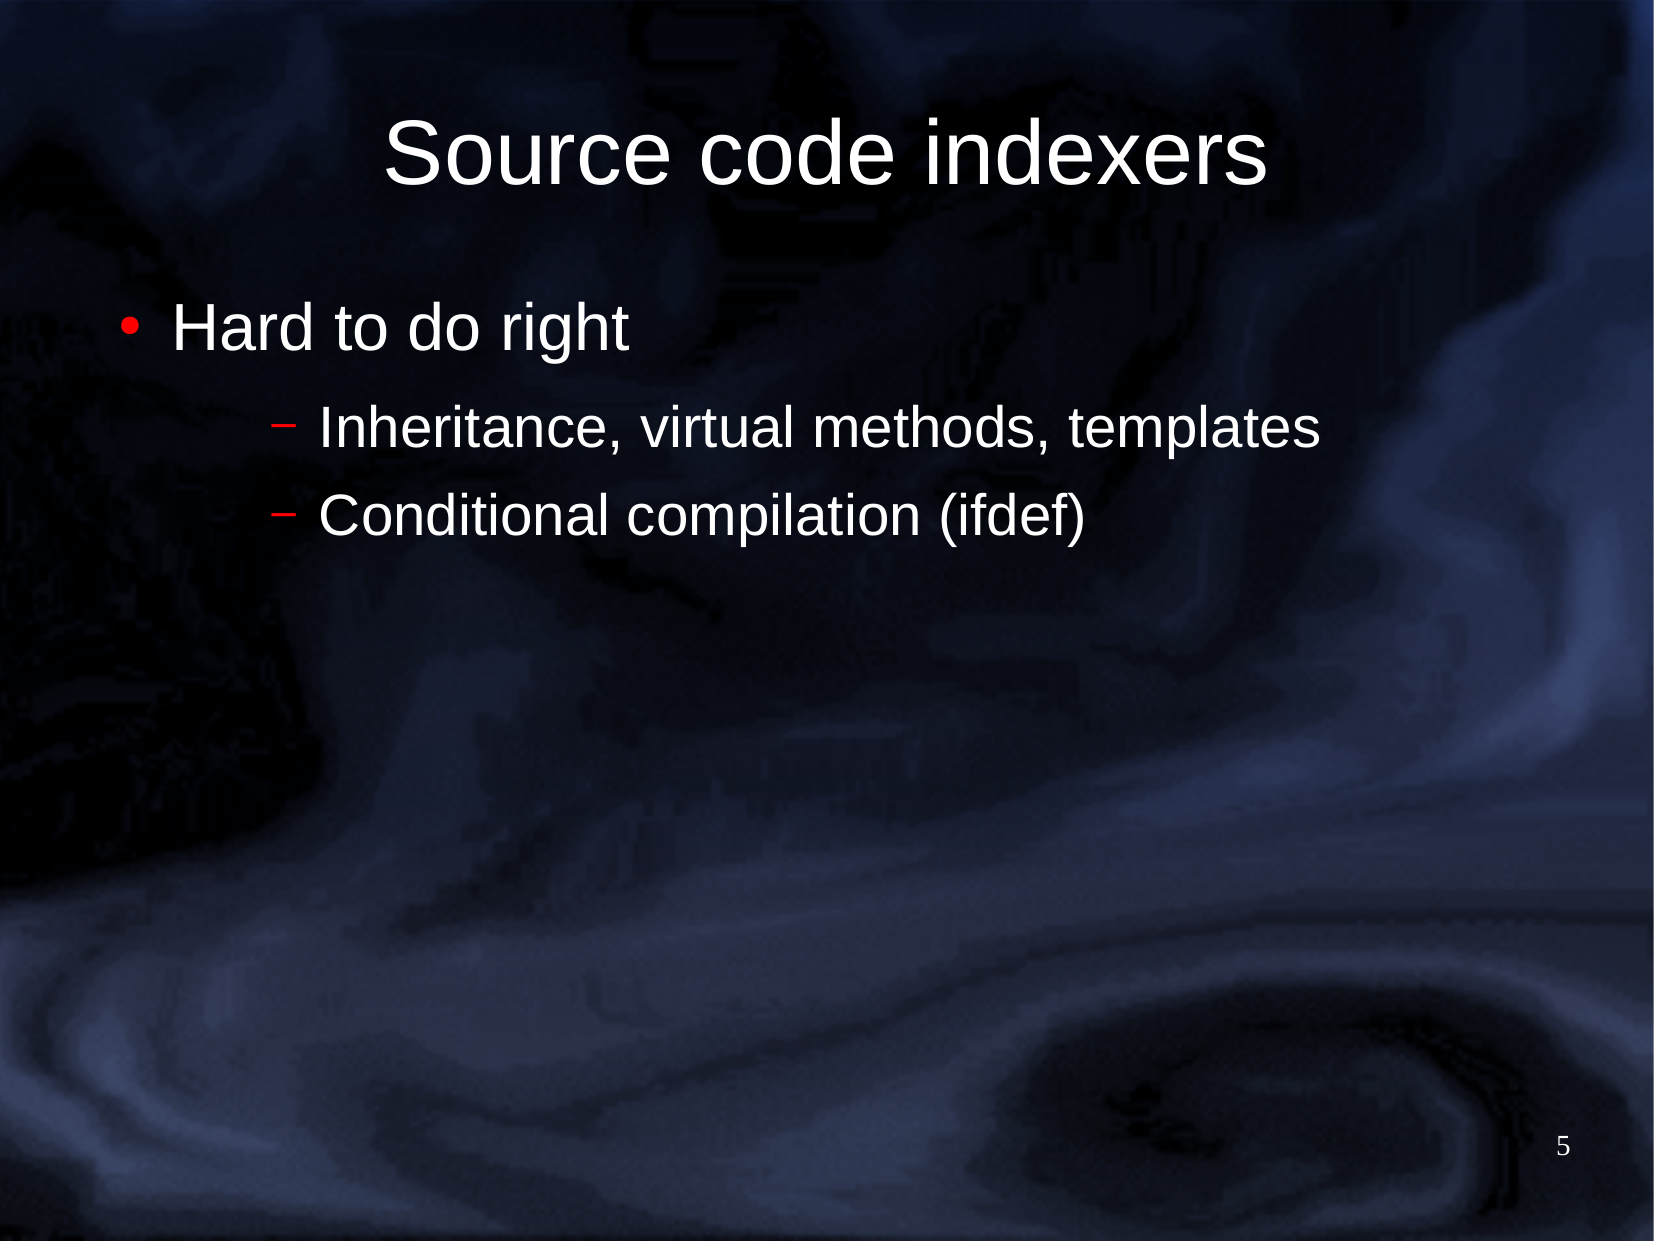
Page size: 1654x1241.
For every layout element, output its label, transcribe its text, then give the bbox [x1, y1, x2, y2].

title Source code indexers [82, 49, 1571, 257]
picture [0, 0, 1654, 1241]
list Hard to do right Inheritance, virtual methods, templates Conditional compilation (ifdef) [82, 290, 1571, 1010]
